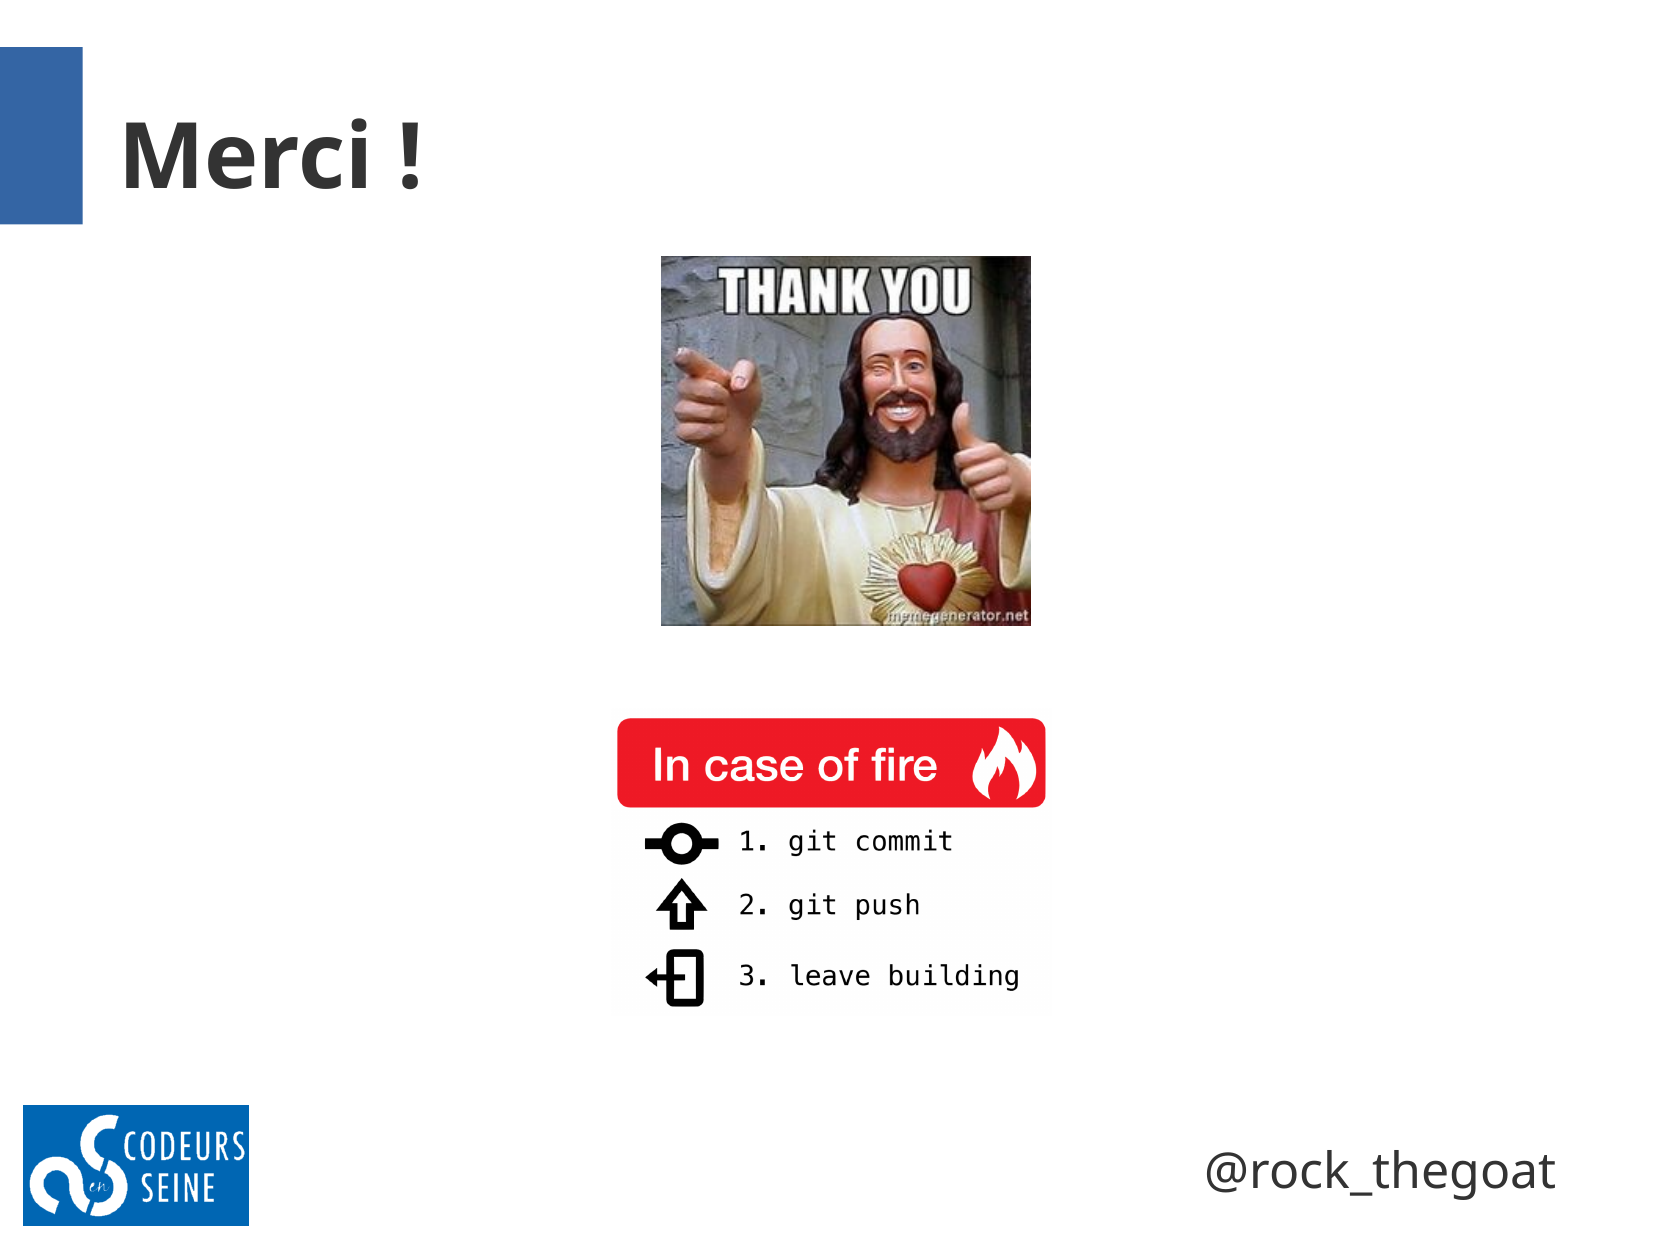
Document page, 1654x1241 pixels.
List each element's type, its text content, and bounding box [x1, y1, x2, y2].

picture [23, 1105, 249, 1226]
picture [611, 708, 1052, 1016]
picture [661, 256, 1031, 626]
list @rock_thegoat [1133, 1135, 1630, 1217]
title Merci ! [118, 49, 1571, 257]
